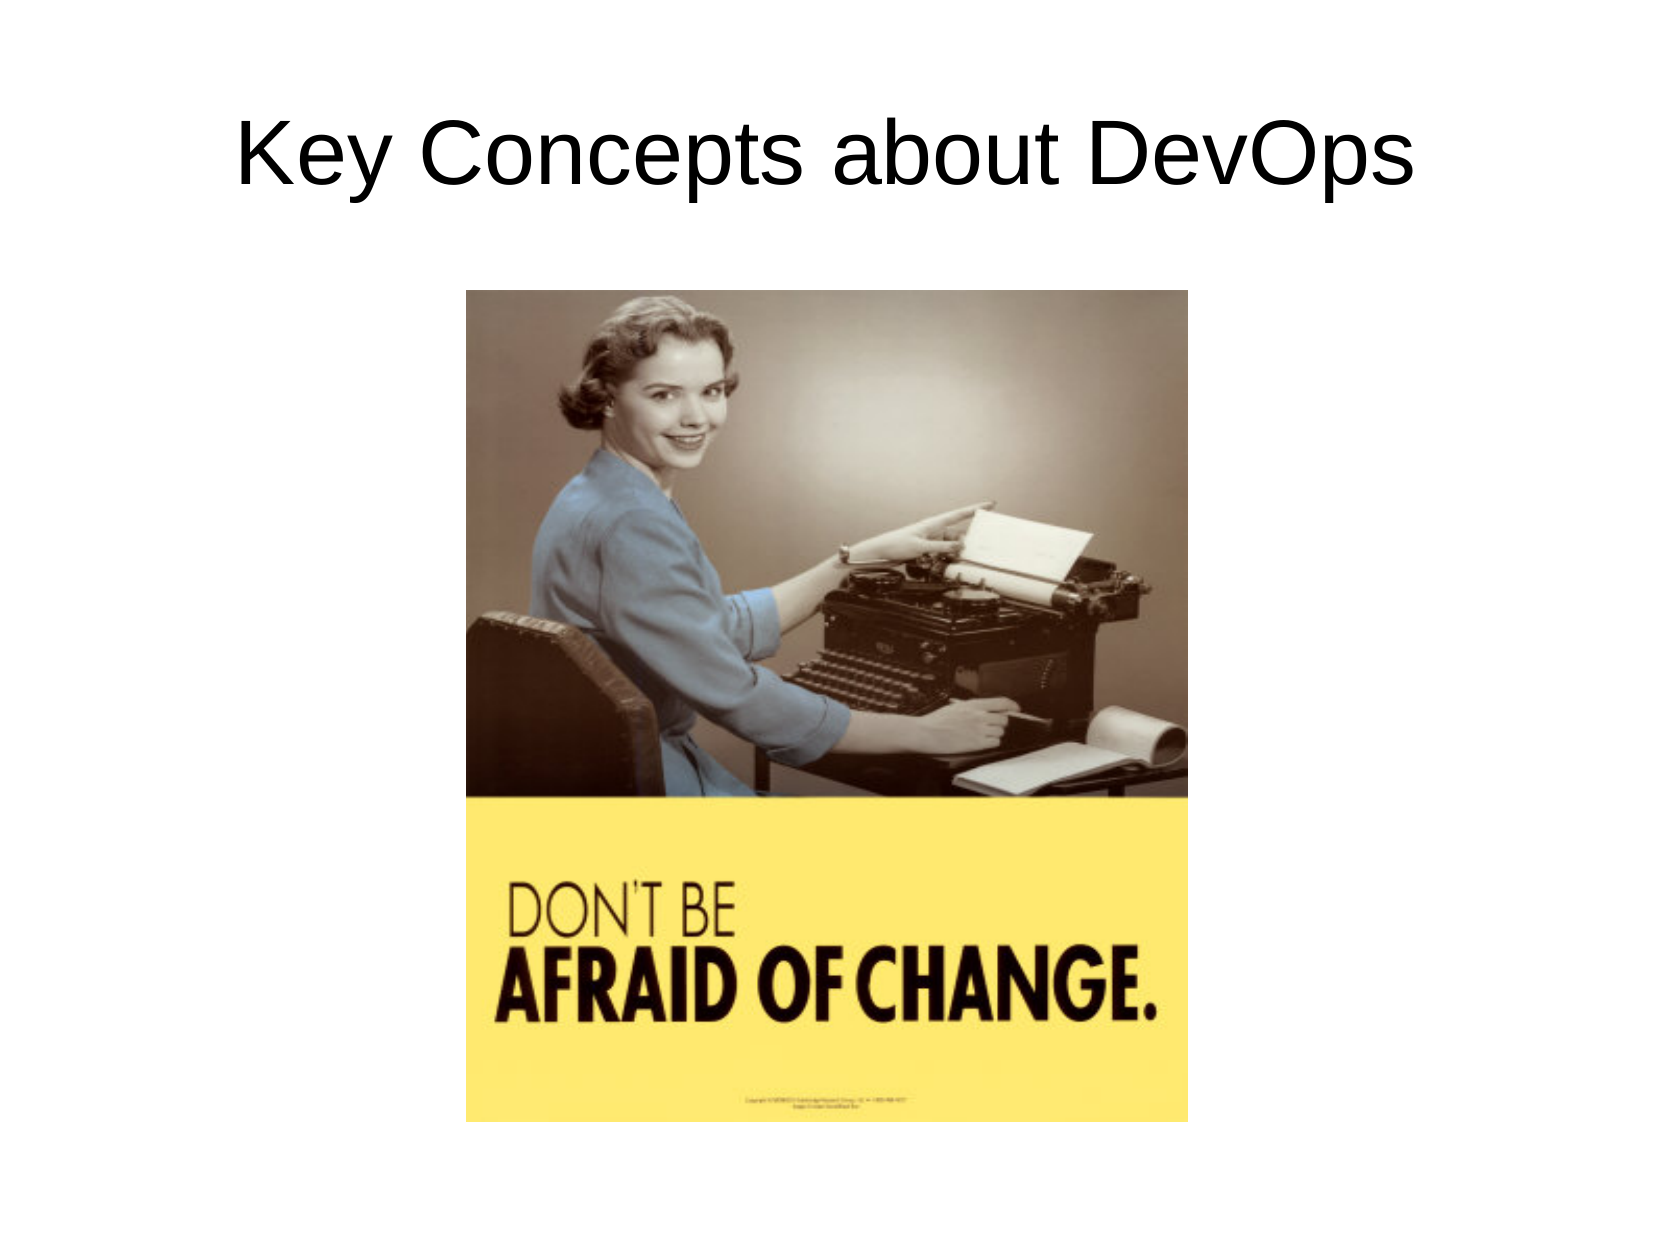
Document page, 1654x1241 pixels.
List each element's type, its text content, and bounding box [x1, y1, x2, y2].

picture [466, 290, 1188, 1123]
title Key Concepts about DevOps [82, 49, 1571, 257]
